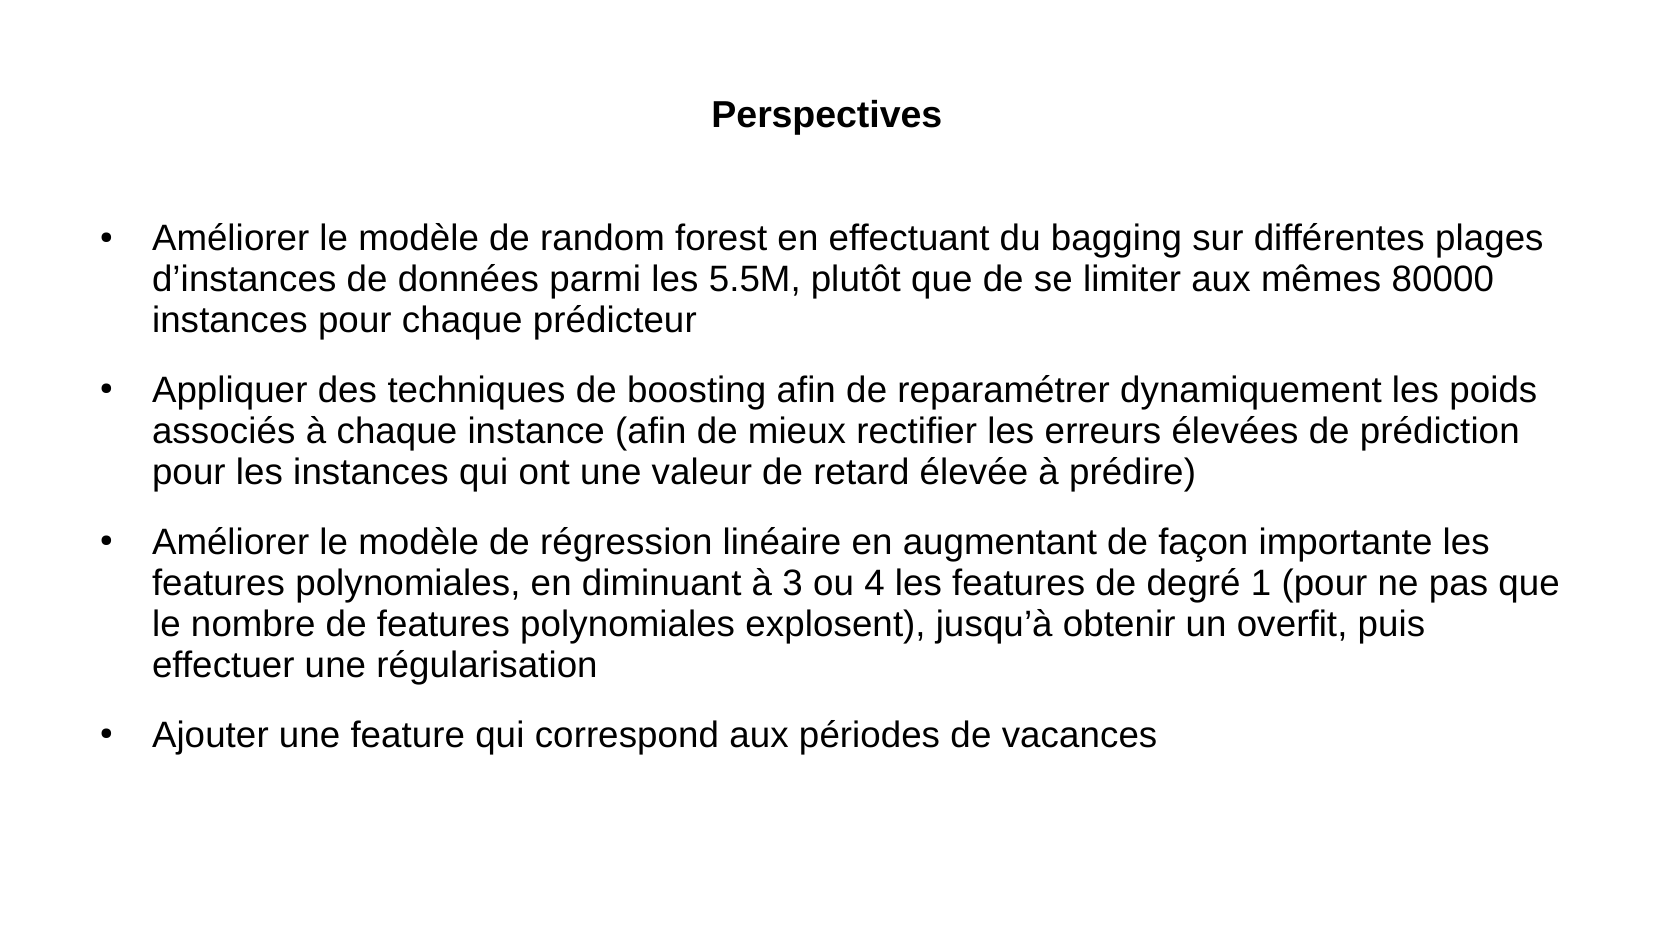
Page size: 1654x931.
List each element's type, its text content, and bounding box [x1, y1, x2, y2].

list Améliorer le modèle de random forest en effectuant du bagging sur différentes plages d’instances de données parmi les 5.5M, plutôt que de se limiter aux mêmes 80000 instances pour chaque prédicteur Appliquer des techniques de boosting afin de reparamétrer dynamiquement les poids associés à chaque instance (afin de mieux rectifier les erreurs élevées de prédiction pour les instances qui ont une valeur de retard élevée à prédire) Améliorer le modèle de régression linéaire en augmentant de façon importante les features polynomiales, en diminuant à 3 ou 4 les features de degré 1 (pour ne pas que le nombre de features polynomiales explosent), jusqu’à obtenir un overfit, puis effectuer une régularisation Ajouter une feature qui correspond aux périodes de vacances [82, 217, 1571, 758]
title Perspectives [82, 37, 1571, 193]
